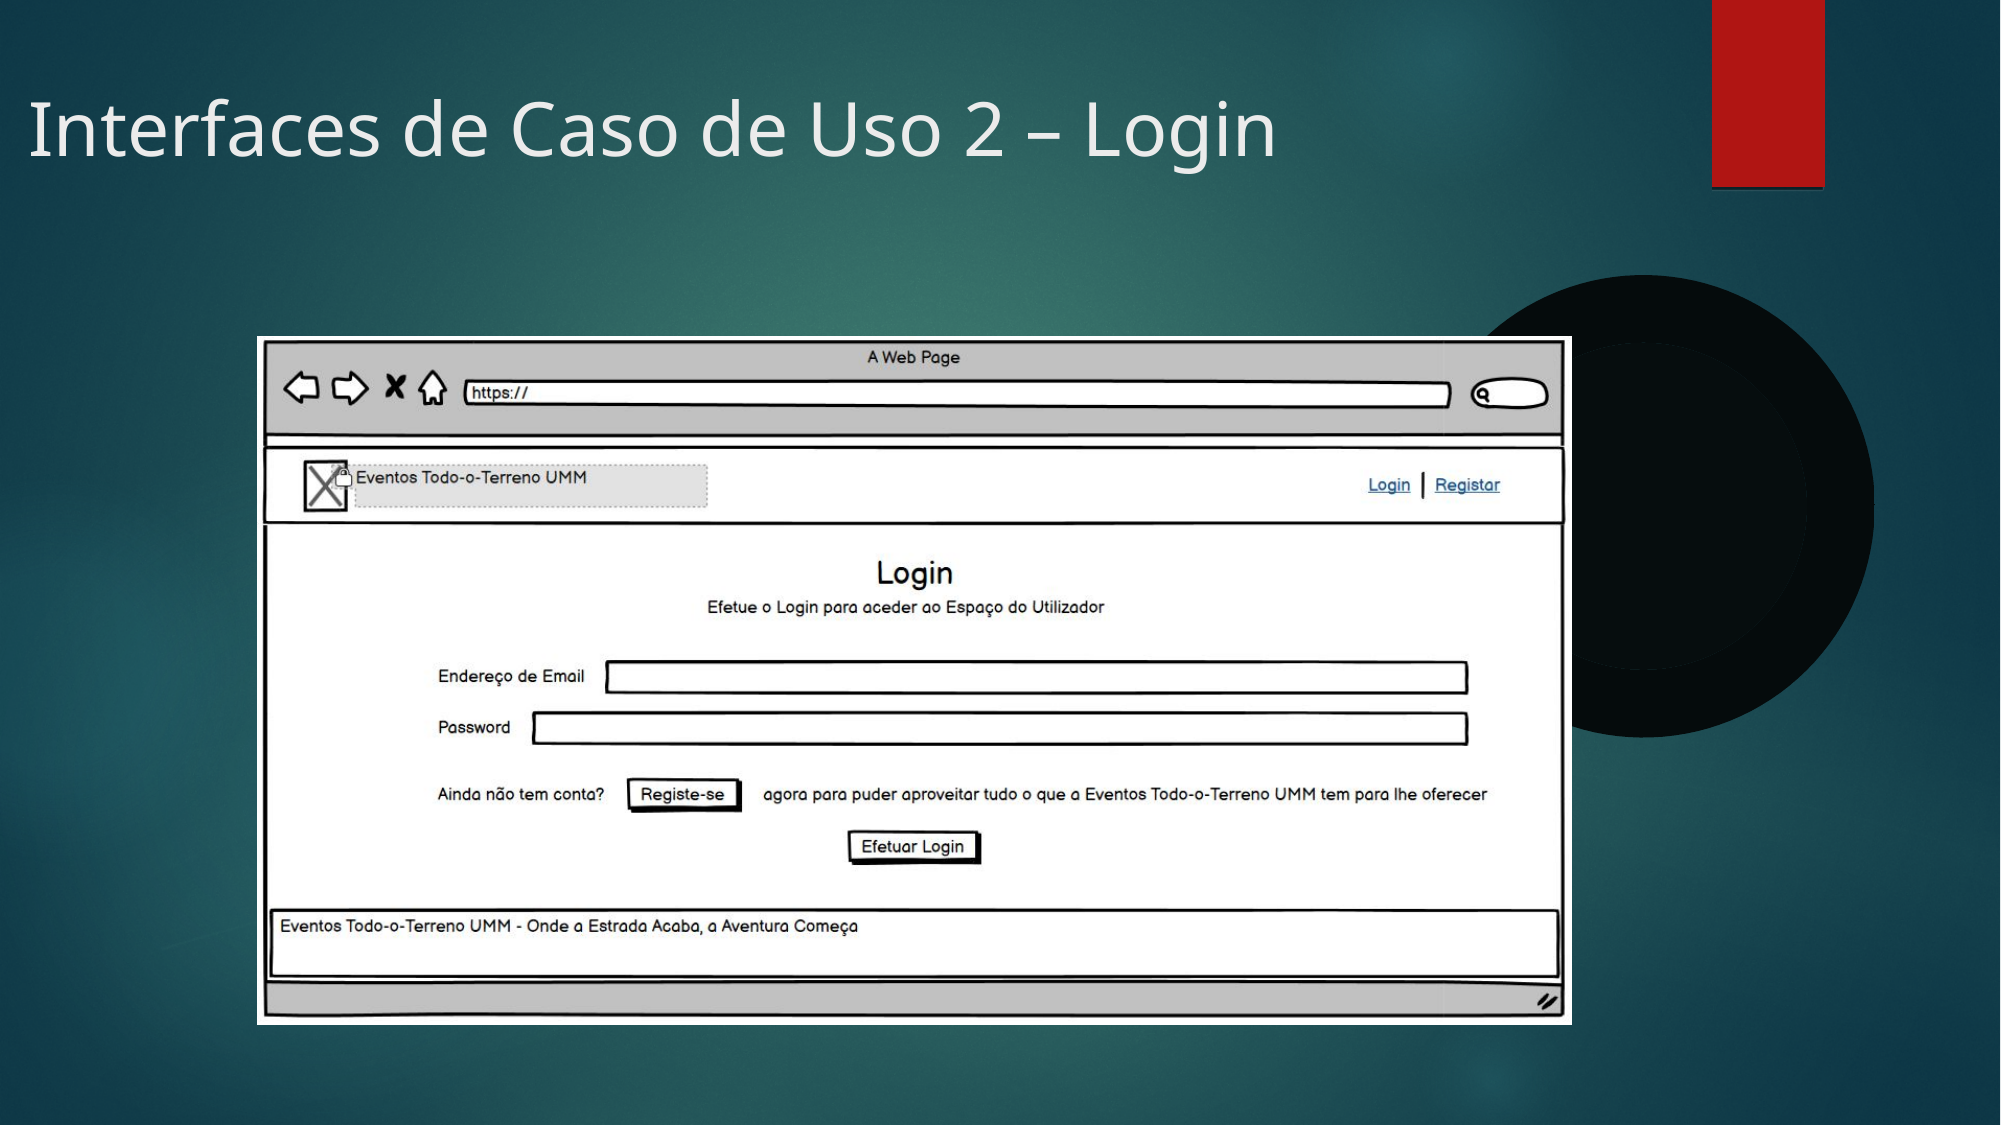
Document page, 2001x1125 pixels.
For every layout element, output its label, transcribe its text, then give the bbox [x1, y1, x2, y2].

picture [257, 336, 1572, 1026]
title Interfaces de Caso de Uso 2 – Login [13, 74, 1958, 305]
